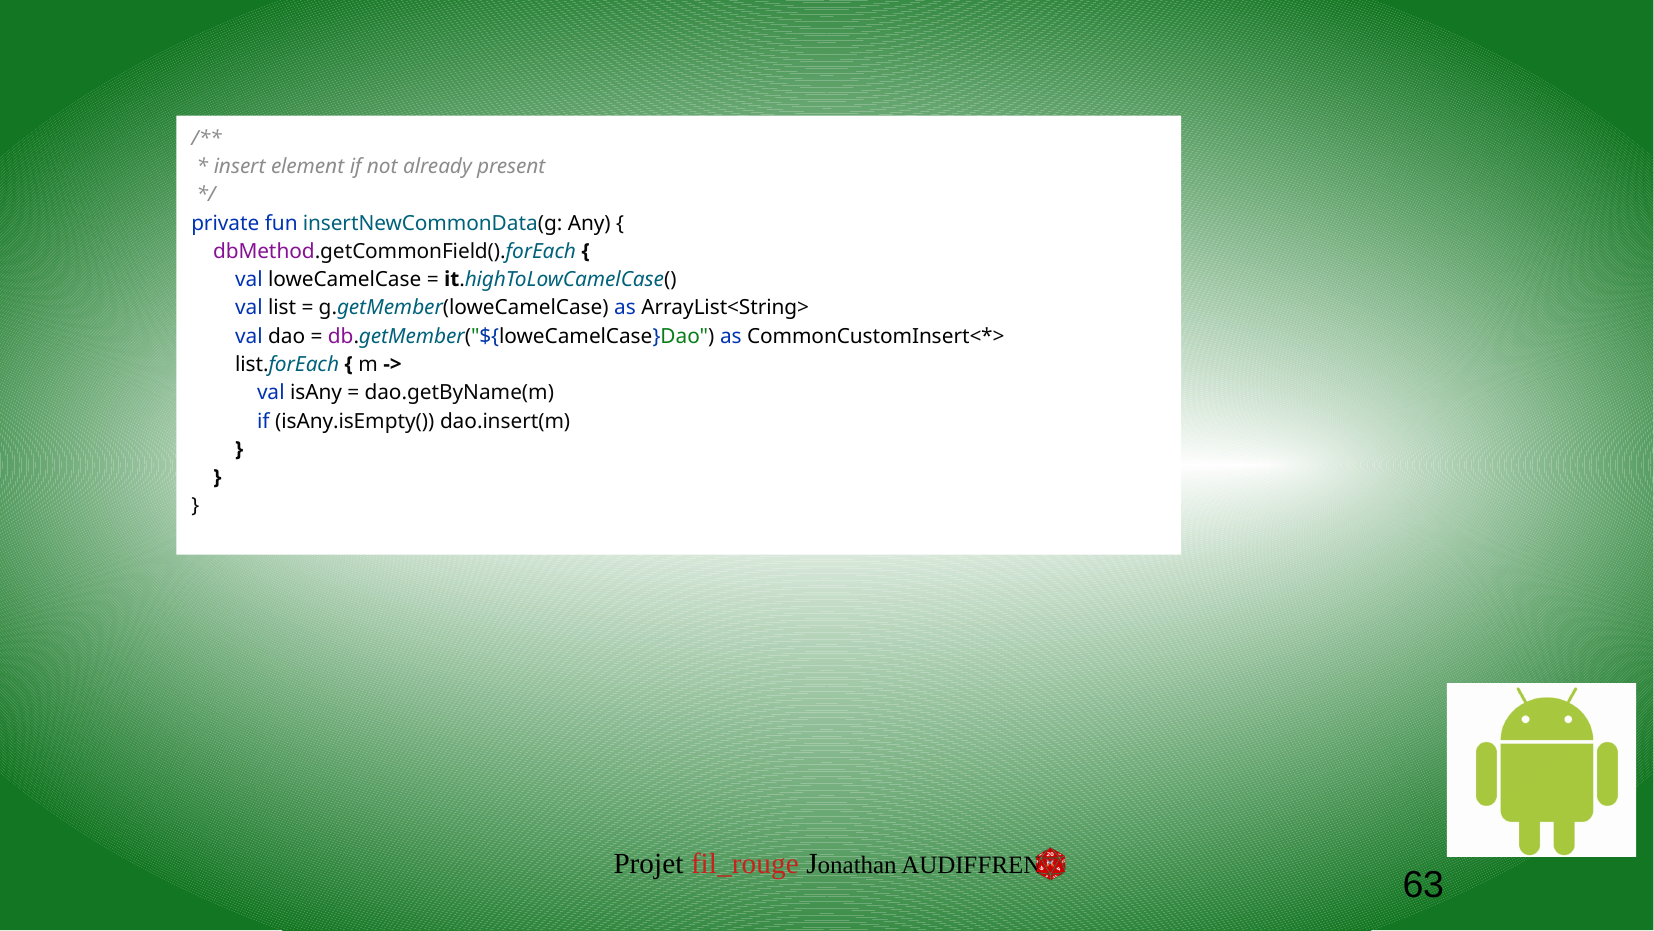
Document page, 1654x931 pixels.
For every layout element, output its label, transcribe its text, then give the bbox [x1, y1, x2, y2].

picture [1033, 847, 1067, 881]
text_box /** * insert element if not already present */ private fun insertNewCommonData(g: Any) { dbMethod.getCommonField().forEach { val loweCamelCase = it.highToLowCamelCase() val list = g.getMember(loweCamelCase) as ArrayList<String> val dao = db.getMember("${loweCamelCase}Dao") as CommonCustomInsert<*> list.forEach { m -> val isAny = dao.getByName(m) if (isAny.isEmpty()) dao.insert(m) } } } [176, 115, 1182, 502]
picture [1446, 683, 1637, 857]
